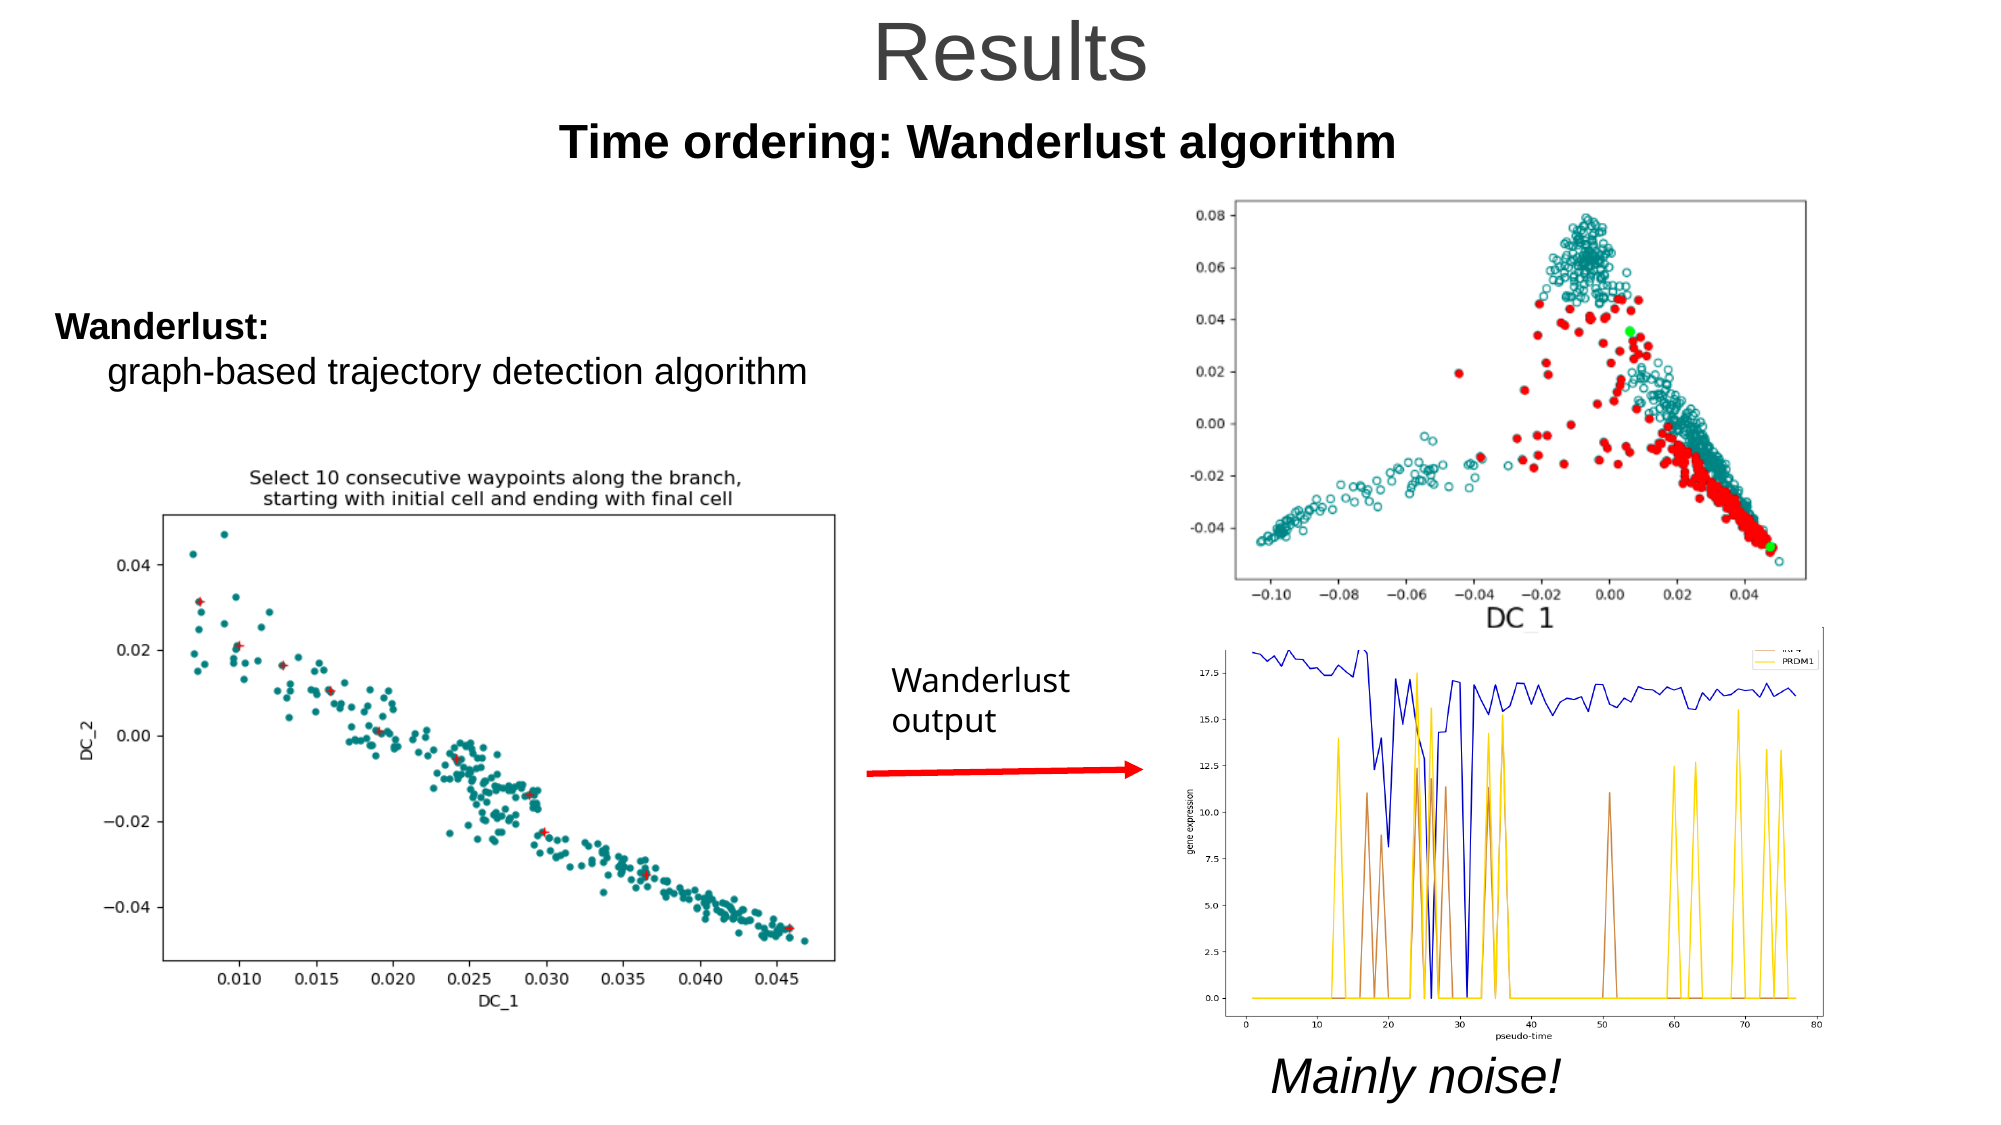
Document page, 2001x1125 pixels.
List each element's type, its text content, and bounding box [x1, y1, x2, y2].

text_box Time ordering: Wanderlust algorithm [538, 90, 1505, 189]
text_box Results [852, 0, 1238, 90]
picture [1176, 168, 1844, 1049]
text_box Wanderlust output [871, 639, 1173, 696]
picture [54, 527, 867, 1024]
text_box Mainly noise! [1250, 1023, 1844, 1067]
text_box Wanderlust: graph-based trajectory detection algorithm [34, 281, 1190, 527]
